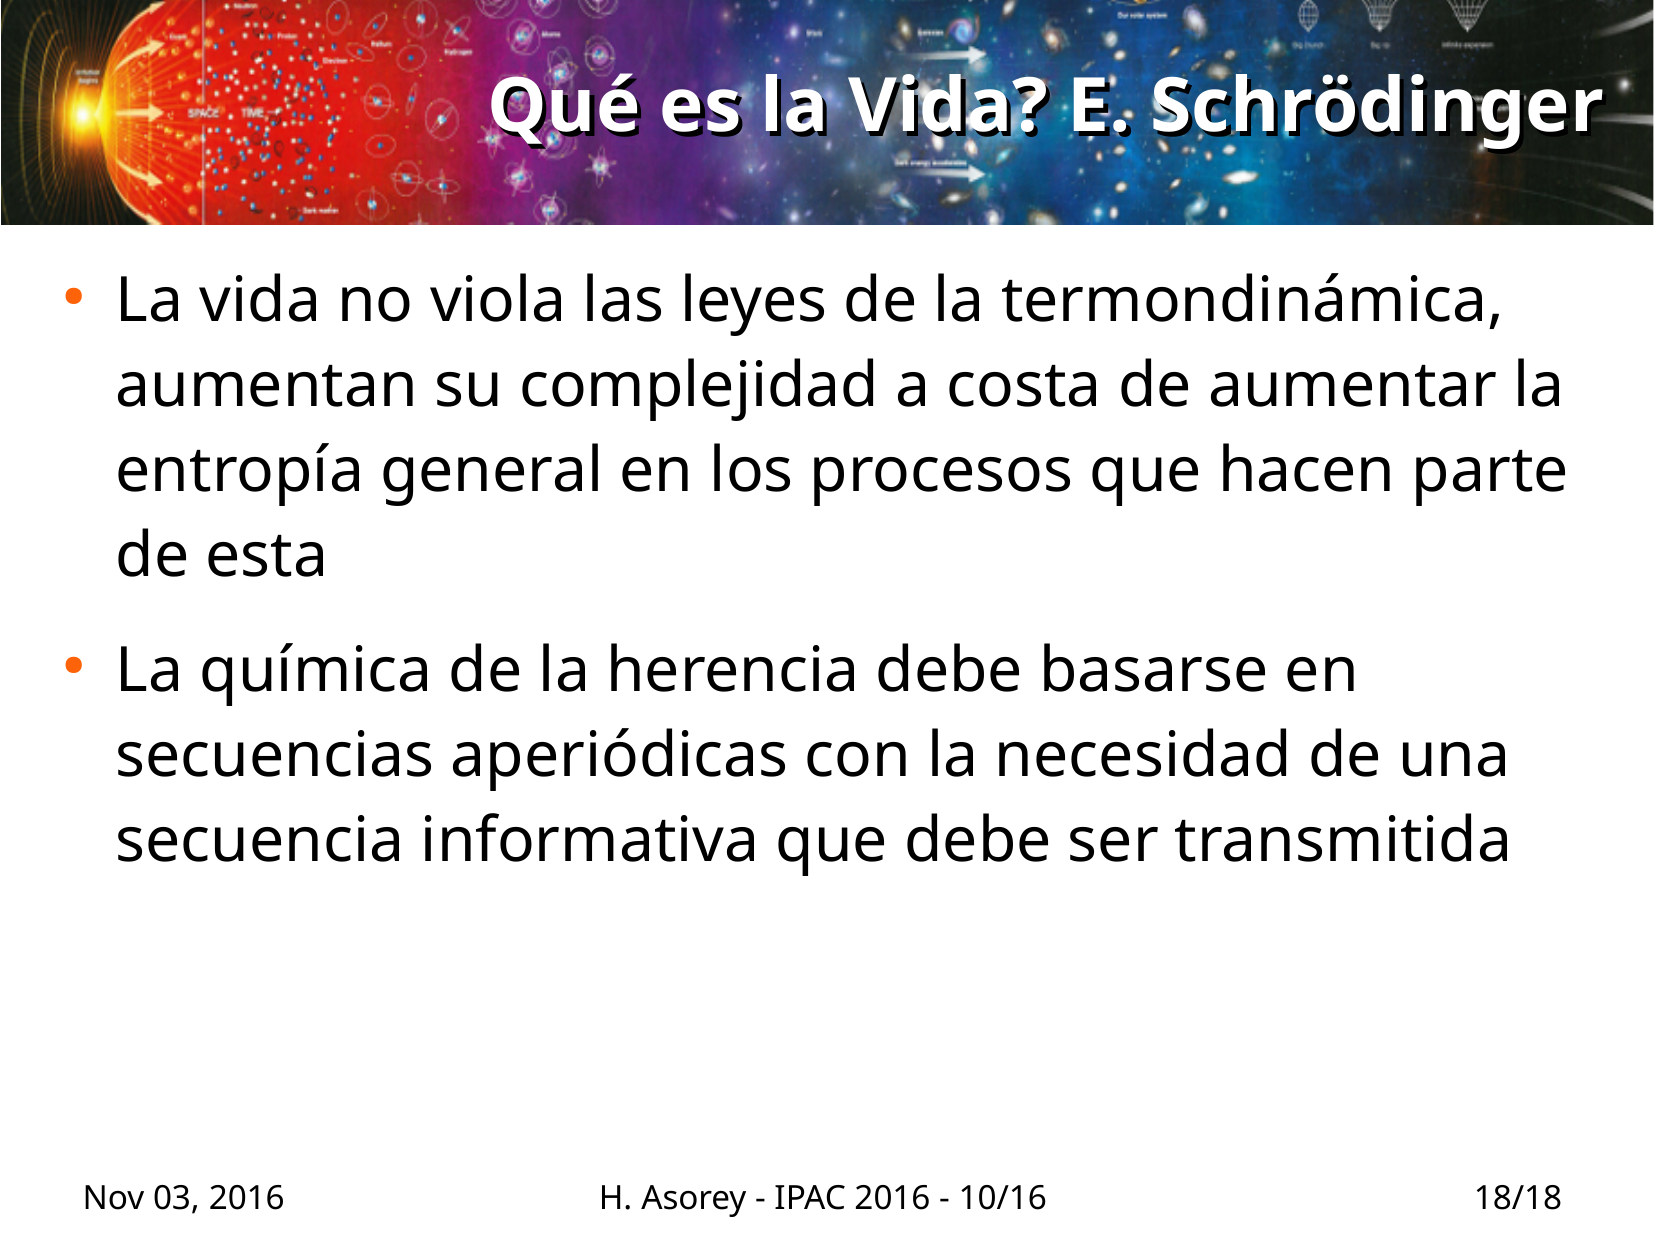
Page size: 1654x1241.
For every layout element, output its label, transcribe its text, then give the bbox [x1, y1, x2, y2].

list La vida no viola las leyes de la termondinámica, aumentan su complejidad a costa de aumentar la entropía general en los procesos que hacen parte de esta La química de la herencia debe basarse en secuencias aperiódicas con la necesidad de una secuencia informativa que debe ser transmitida [45, 255, 1606, 1156]
picture [1, 0, 1654, 225]
title Qué es la Vida? E. Schrödinger [45, 15, 1606, 191]
